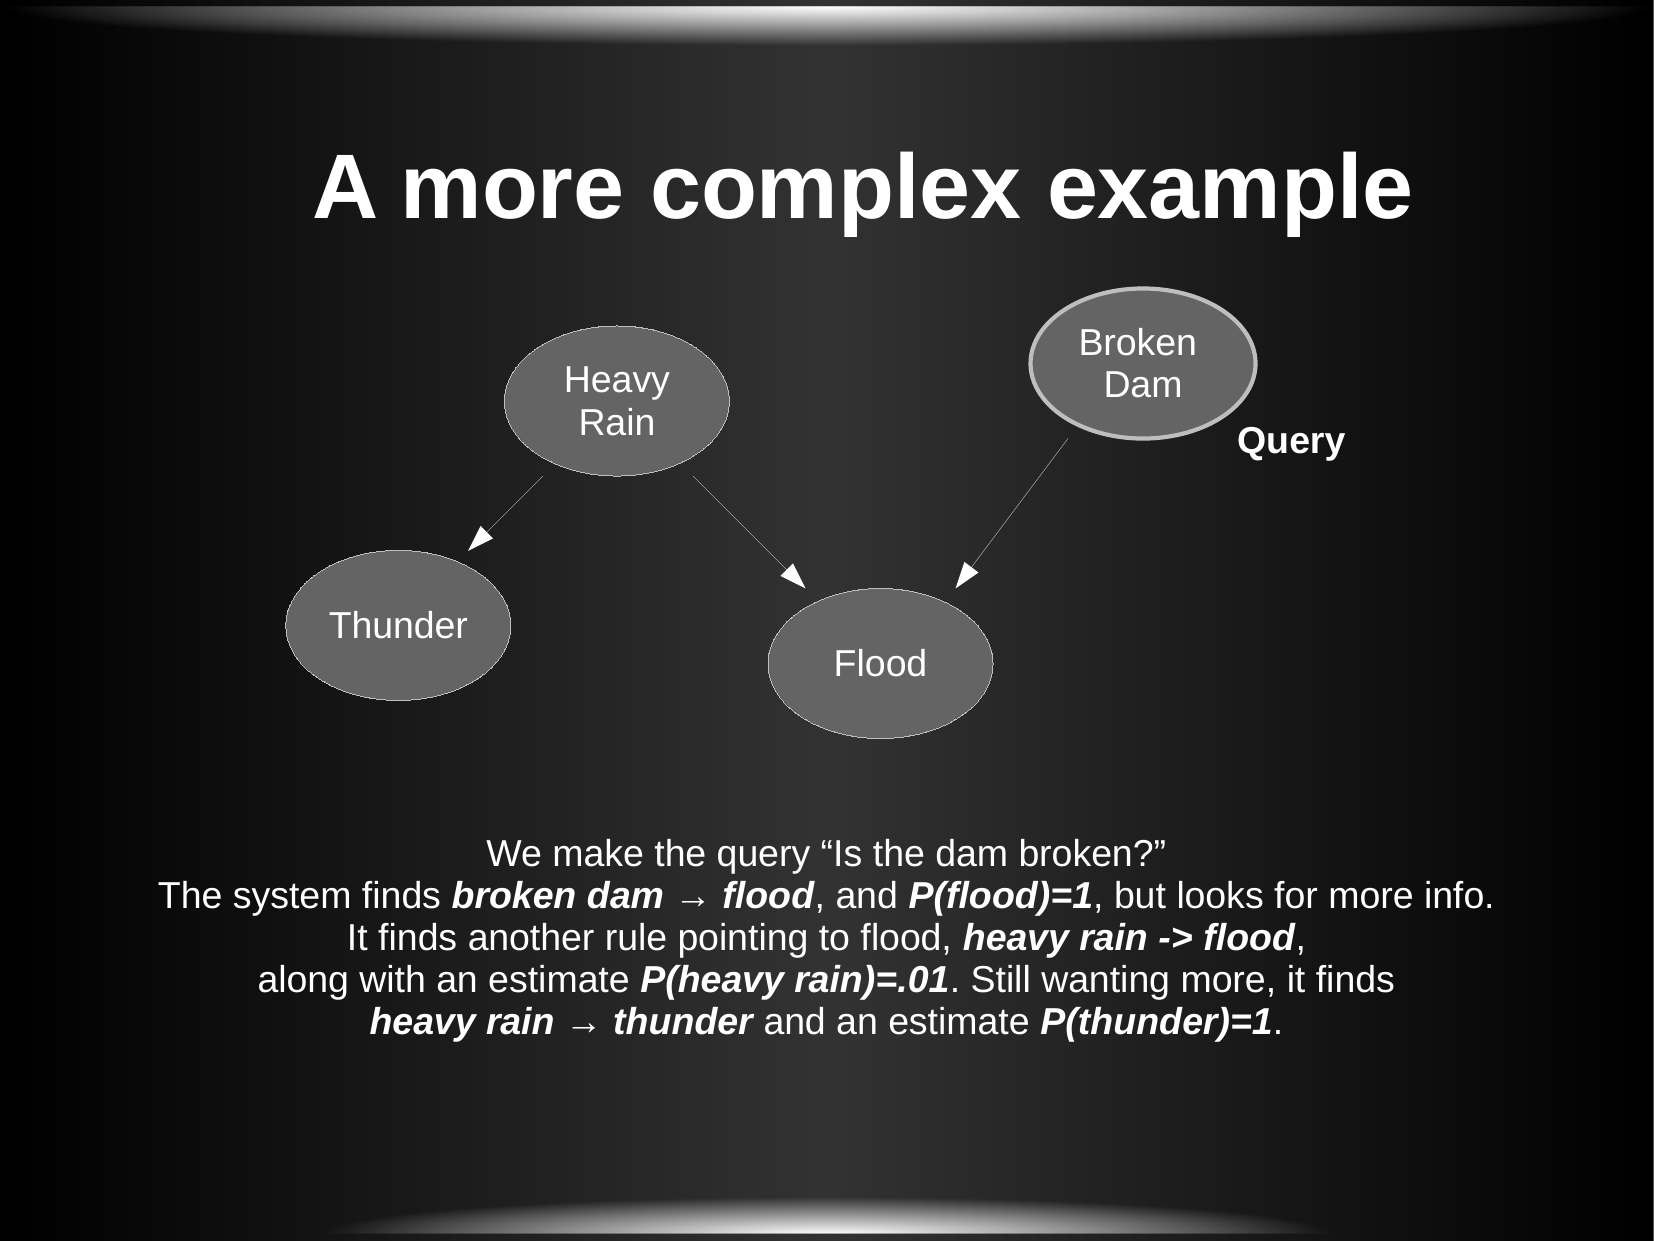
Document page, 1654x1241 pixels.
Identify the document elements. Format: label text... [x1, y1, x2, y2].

text_box Broken Dam [1030, 288, 1256, 439]
picture [0, 0, 1654, 1241]
text_box Thunder [285, 550, 511, 701]
text_box Heavy Rain [504, 325, 730, 477]
title A more complex example [268, 119, 1460, 255]
text_box Flood [768, 588, 994, 739]
text_box Query [1222, 412, 1360, 471]
text_box We make the query “Is the dam broken?” The system finds broken dam → flood, and P(flood)=1, but looks for more info. It finds another rule pointing to flood, heavy rain -> flood, along with an estimate P(heavy rain)=.01. Still wanting more, it finds heavy rain → thunder and an estimate P(thunder)=1. [143, 825, 1510, 1055]
